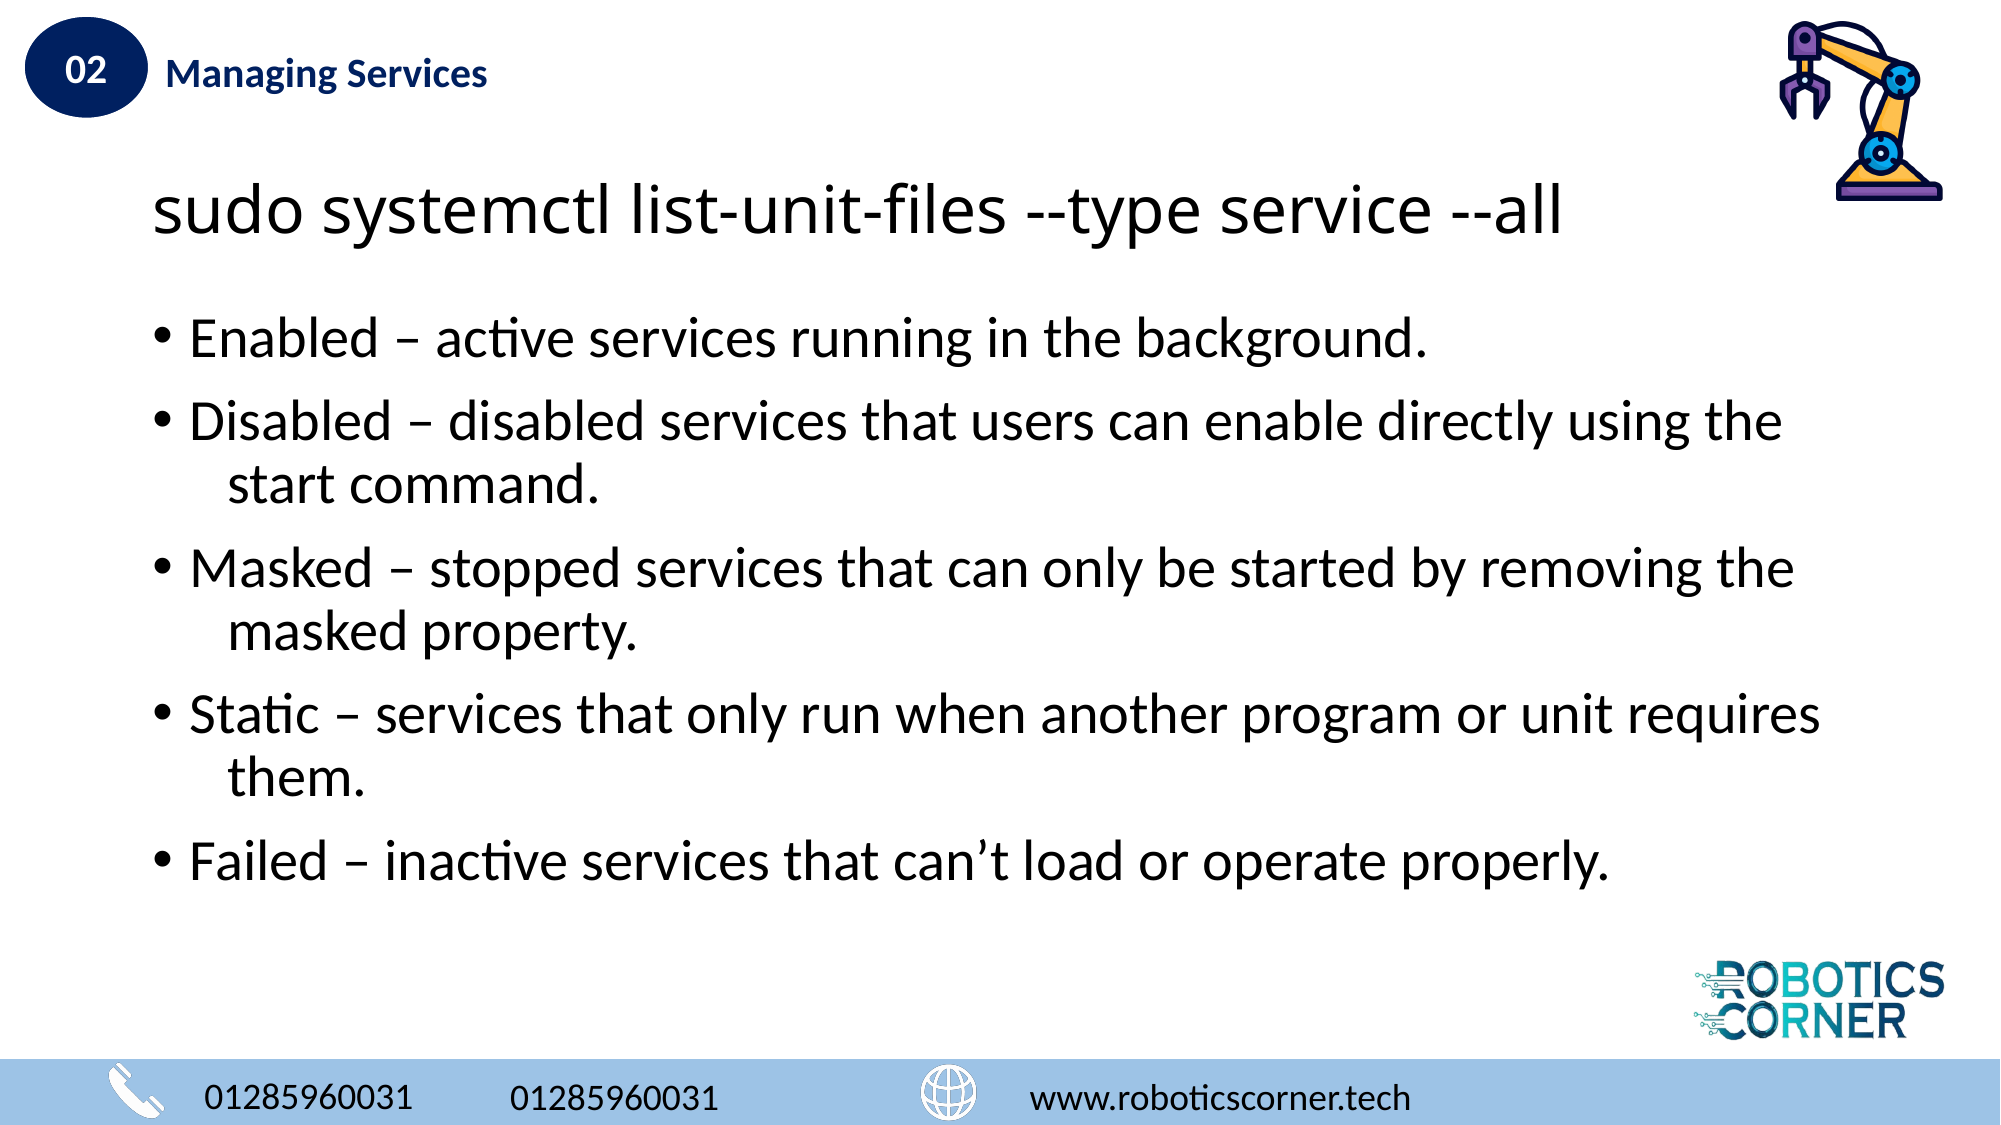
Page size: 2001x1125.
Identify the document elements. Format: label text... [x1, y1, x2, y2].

text_box [1953, 1059, 2000, 1125]
picture [1771, 21, 1951, 201]
text_box www.roboticscorner.tech [1014, 1065, 1546, 1125]
text_box [981, 1059, 1680, 1125]
picture [915, 1059, 981, 1125]
text_box 01285960031 [495, 1064, 827, 1125]
text_box 01285960031 [189, 1064, 495, 1125]
text_box 02 [22, 14, 150, 121]
picture [1680, 859, 1953, 1125]
text_box [0, 1059, 915, 1125]
title sudo systemctl list-unit-files --type service --all [137, 148, 1863, 278]
picture [103, 1057, 170, 1124]
text_box Managing Services [150, 38, 622, 154]
list Enabled – active services running in the background. Disabled – disabled services that users can enable directly using the start command. Masked – stopped services that can only be started by removing the masked property. Static – services that only run when another program or unit requires them. Failed – inactive services that can’t load or operate properly. [137, 299, 1863, 1014]
